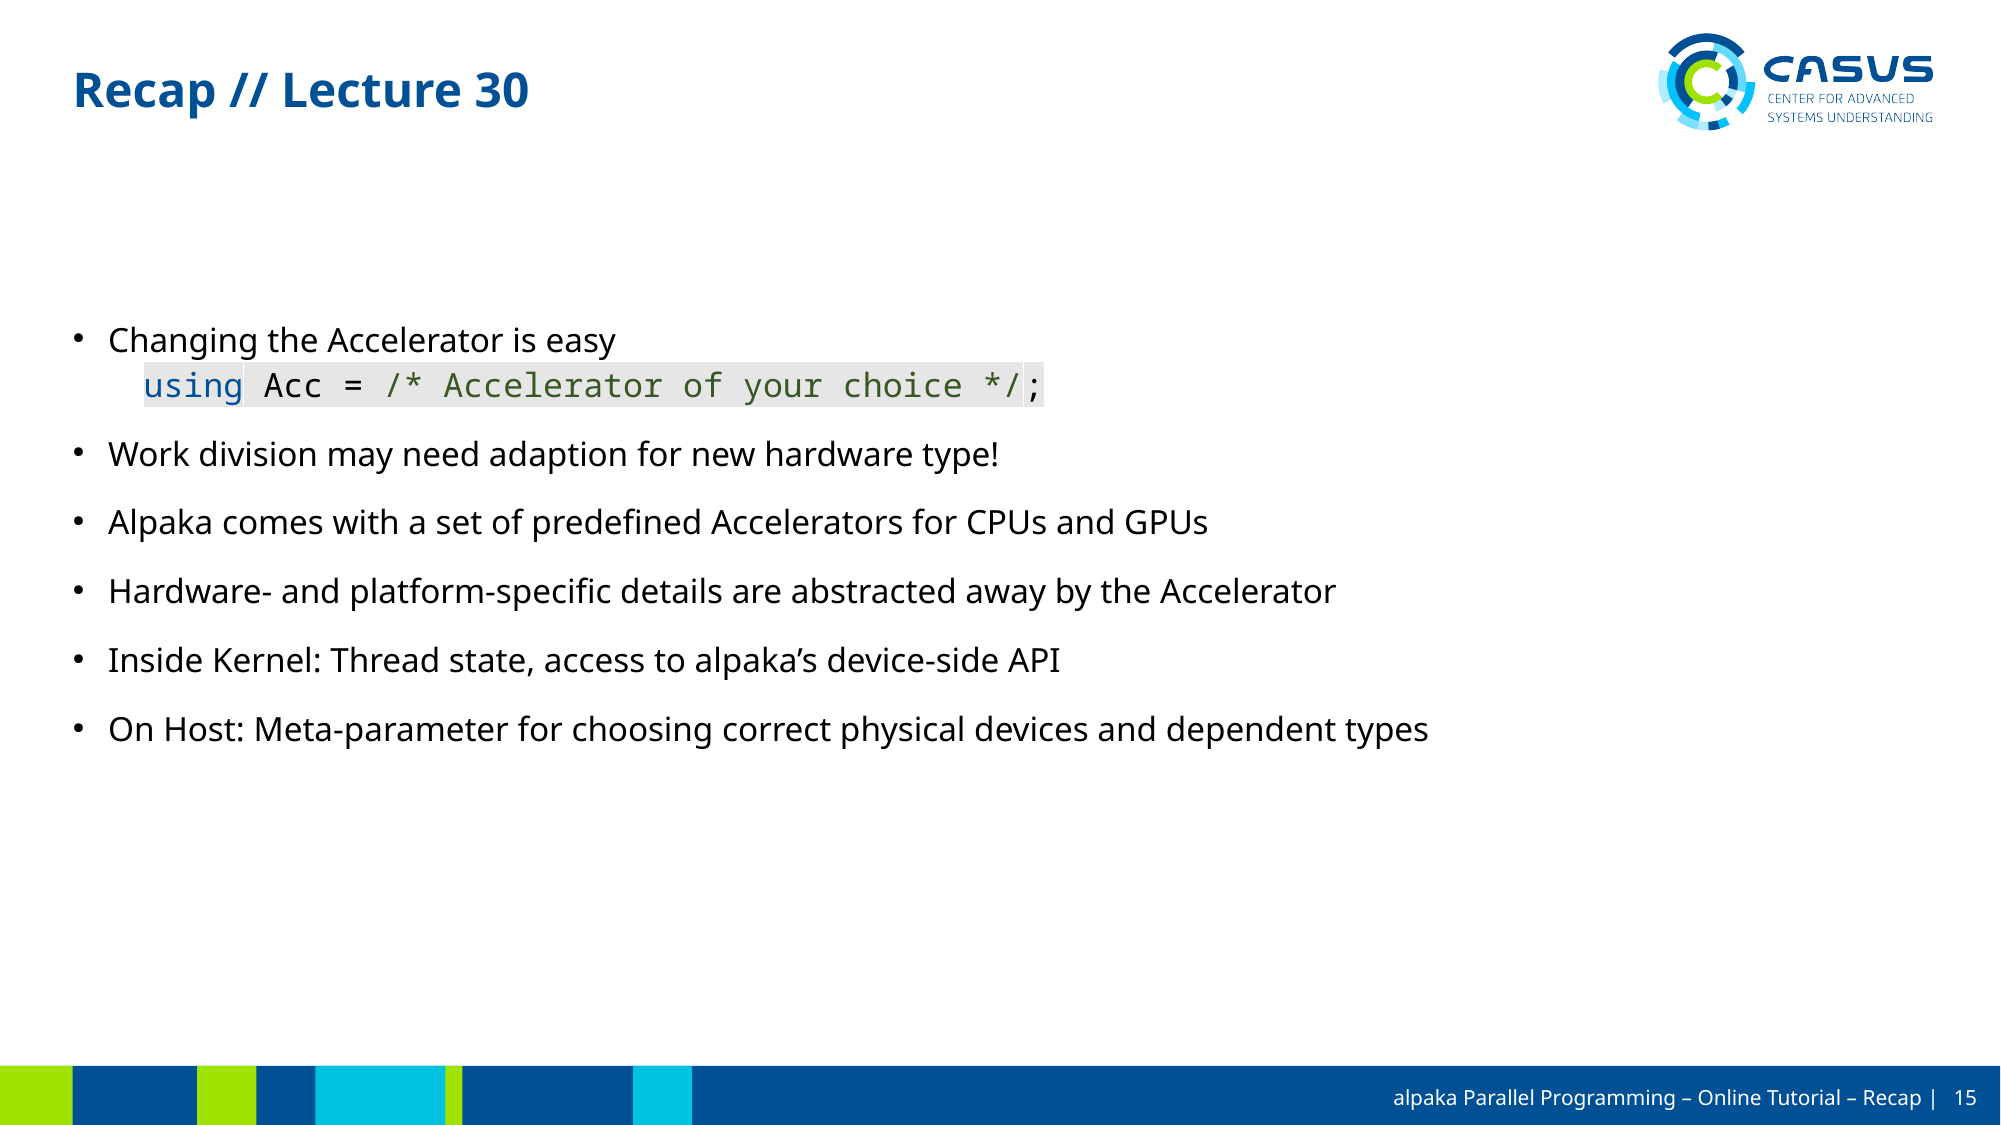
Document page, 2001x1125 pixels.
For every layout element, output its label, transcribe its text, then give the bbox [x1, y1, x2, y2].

picture [1658, 33, 1933, 131]
list Changing the Accelerator is easy using Acc = /* Accelerator of your choice */; Work division may need adaption for new hardware type! Alpaka comes with a set of predefined Accelerators for CPUs and GPUs Hardware- and platform-specific details are abstracted away by the Accelerator Inside Kernel: Thread state, access to alpaka’s device-side API On Host: Meta-parameter for choosing correct physical devices and dependent types [72, 316, 1620, 979]
title Recap // Lecture 30 [72, 54, 1620, 123]
